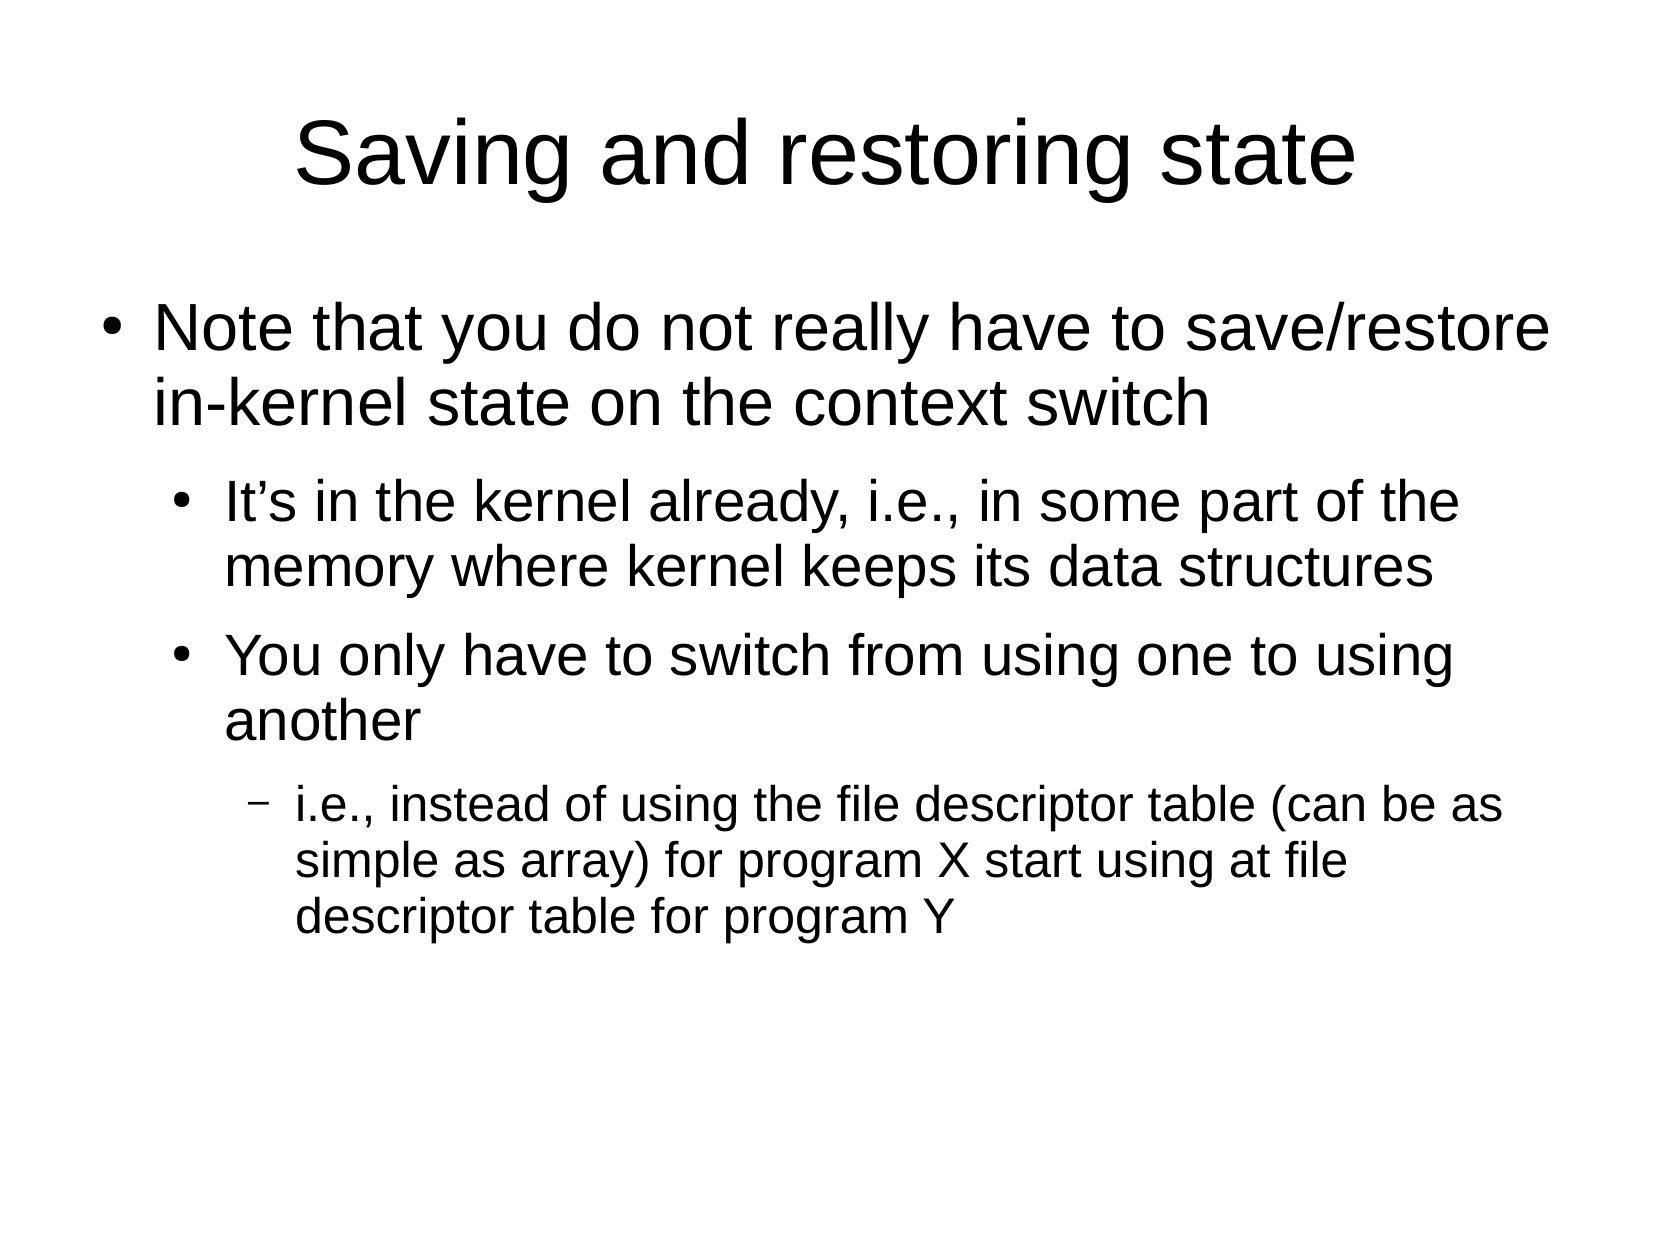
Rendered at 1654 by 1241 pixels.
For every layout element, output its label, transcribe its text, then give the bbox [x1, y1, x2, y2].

list Note that you do not really have to save/restore in-kernel state on the context switch It’s in the kernel already, i.e., in some part of the memory where kernel keeps its data structures You only have to switch from using one to using another i.e., instead of using the file descriptor table (can be as simple as array) for program X start using at file descriptor table for program Y [82, 290, 1571, 1088]
title Saving and restoring state [82, 49, 1571, 257]
